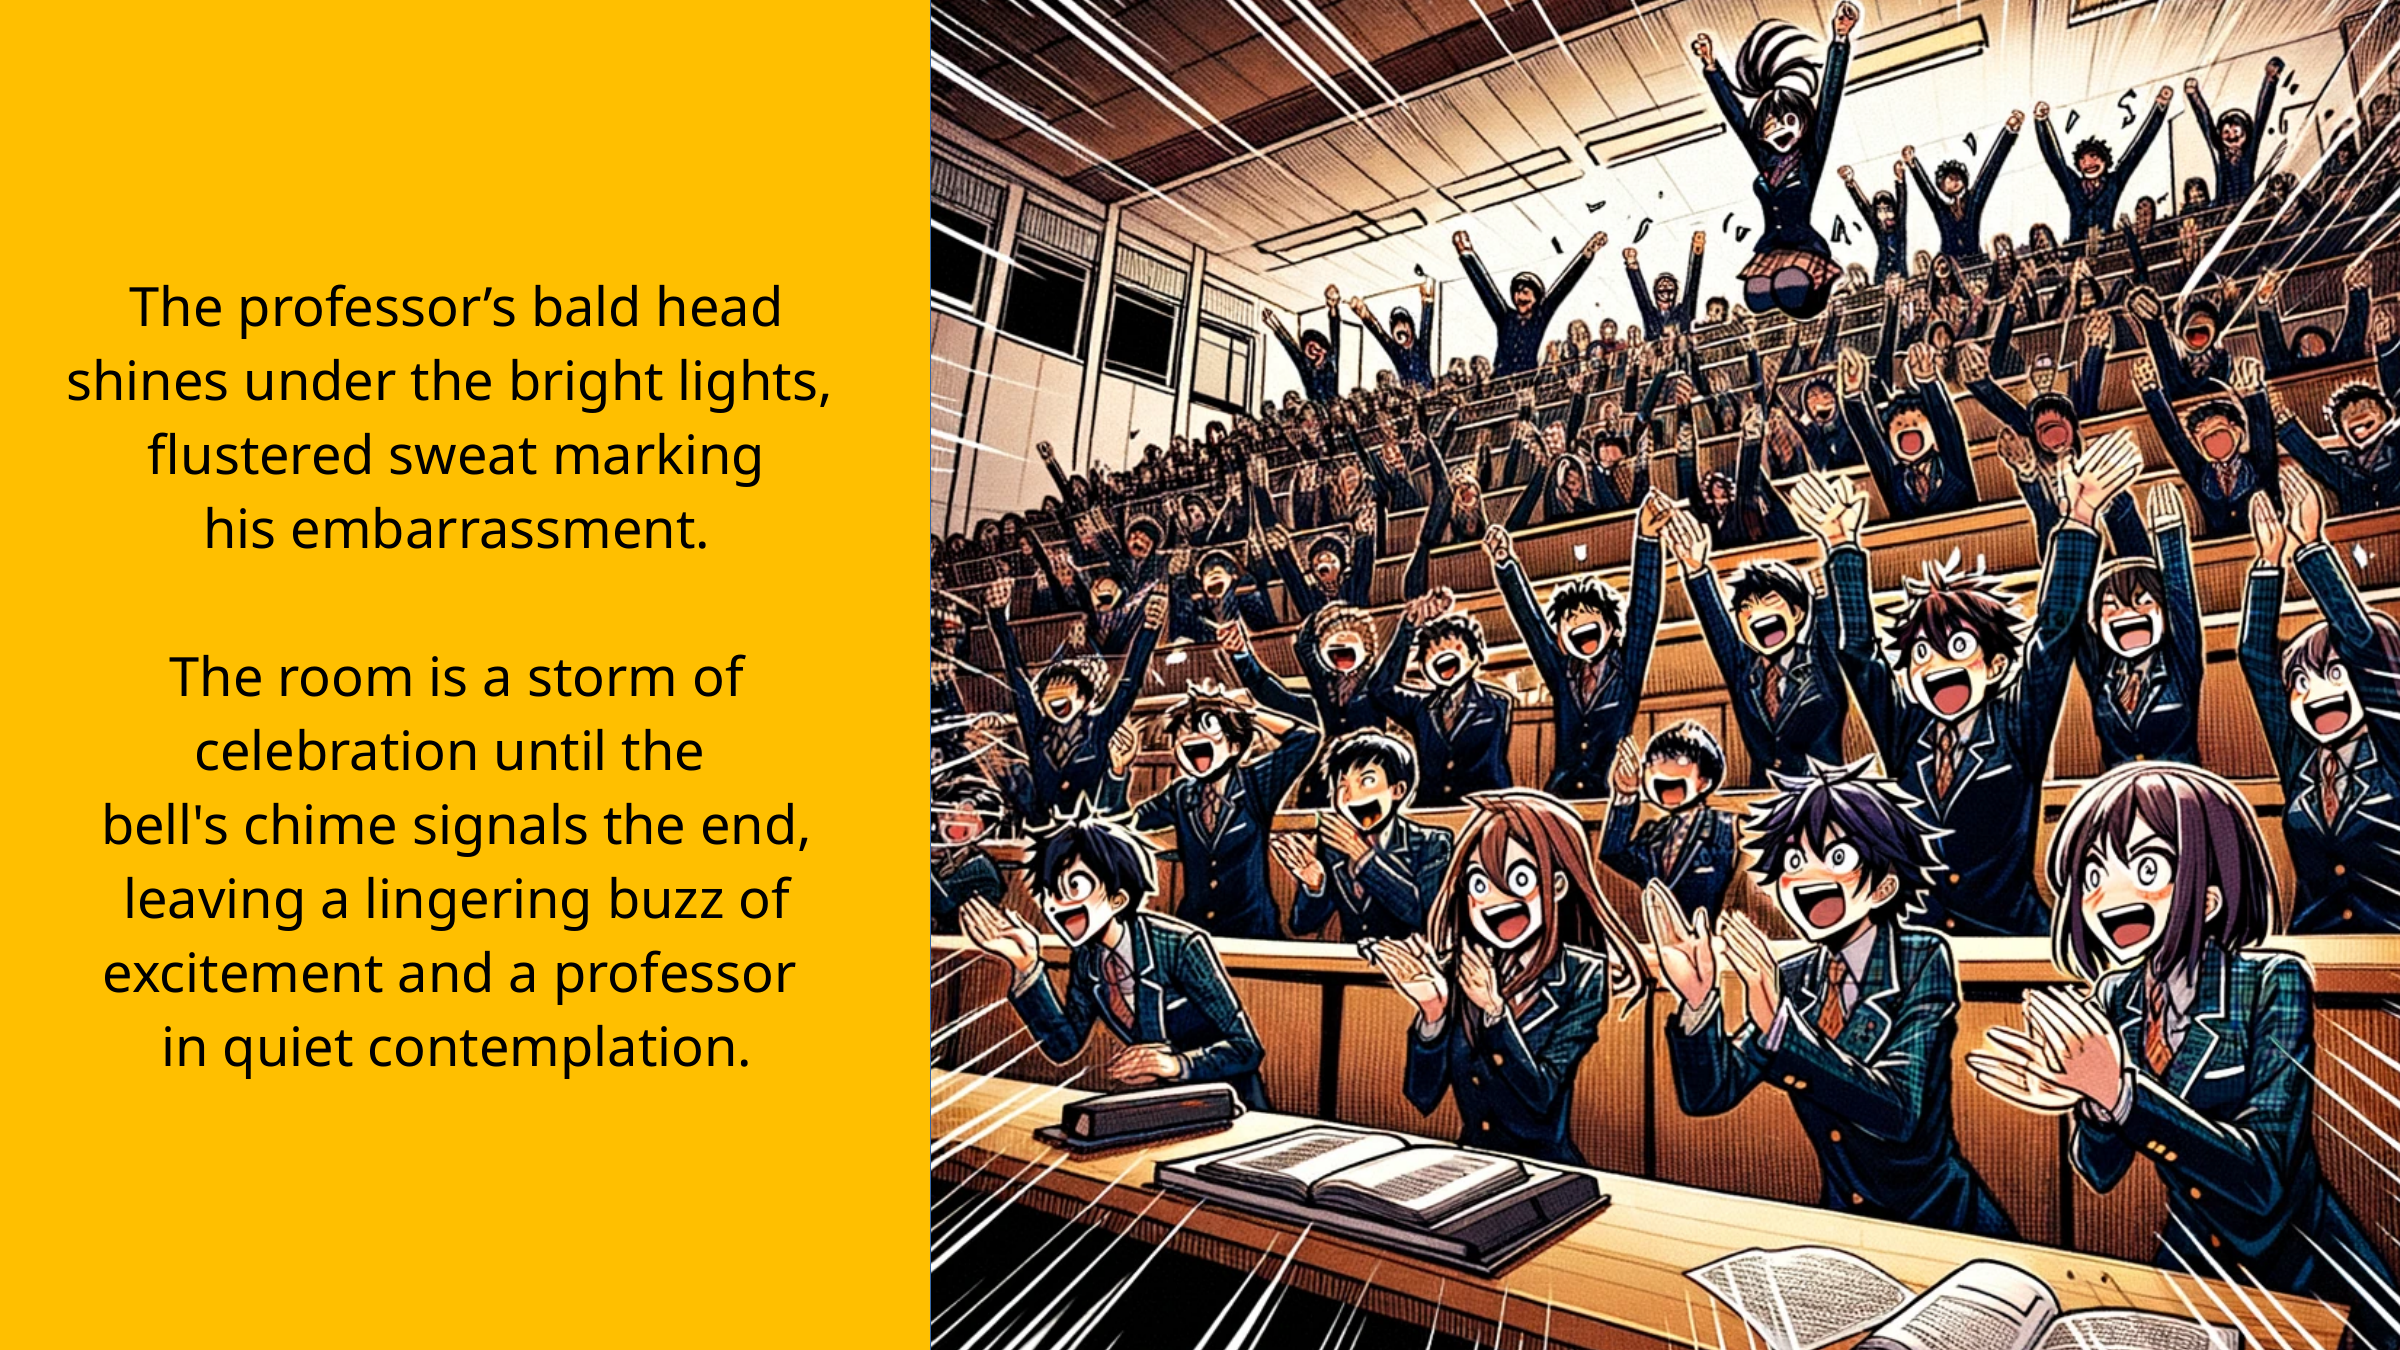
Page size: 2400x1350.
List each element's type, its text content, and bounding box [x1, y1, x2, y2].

text_box The professor’s bald head shines under the bright lights, flustered sweat marking his embarrassment. The room is a storm of celebration until the bell's chime signals the end, leaving a lingering buzz of excitement and a professor in quiet contemplation. [0, 0, 931, 1350]
picture [931, 0, 2400, 1350]
